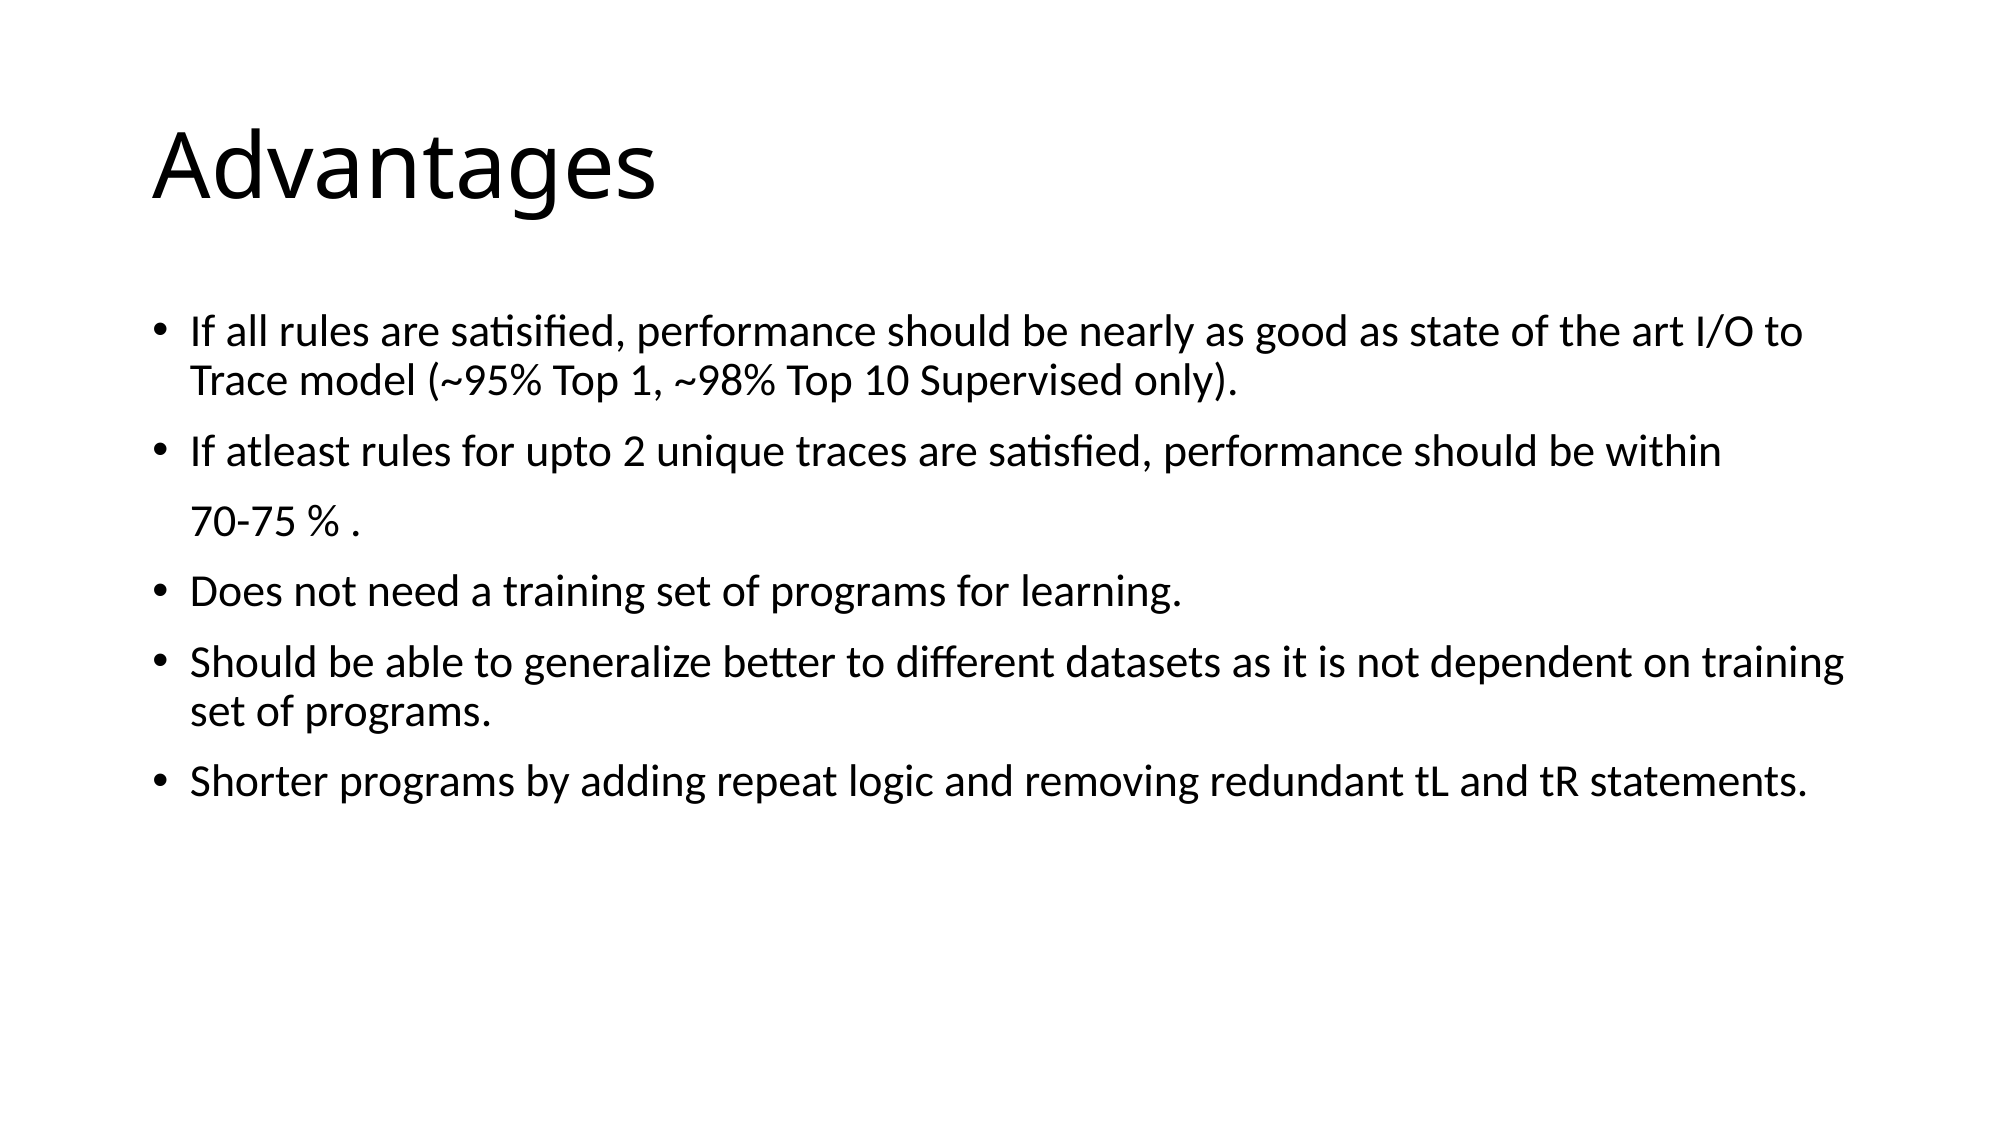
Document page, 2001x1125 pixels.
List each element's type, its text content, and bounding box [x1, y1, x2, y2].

title Advantages [137, 59, 1863, 278]
list If all rules are satisified, performance should be nearly as good as state of the art I/O to Trace model (~95% Top 1, ~98% Top 10 Supervised only). If atleast rules for upto 2 unique traces are satisfied, performance should be within 70-75 % . Does not need a training set of programs for learning. Should be able to generalize better to different datasets as it is not dependent on training set of programs. Shorter programs by adding repeat logic and removing redundant tL and tR statements. [137, 299, 1863, 1014]
